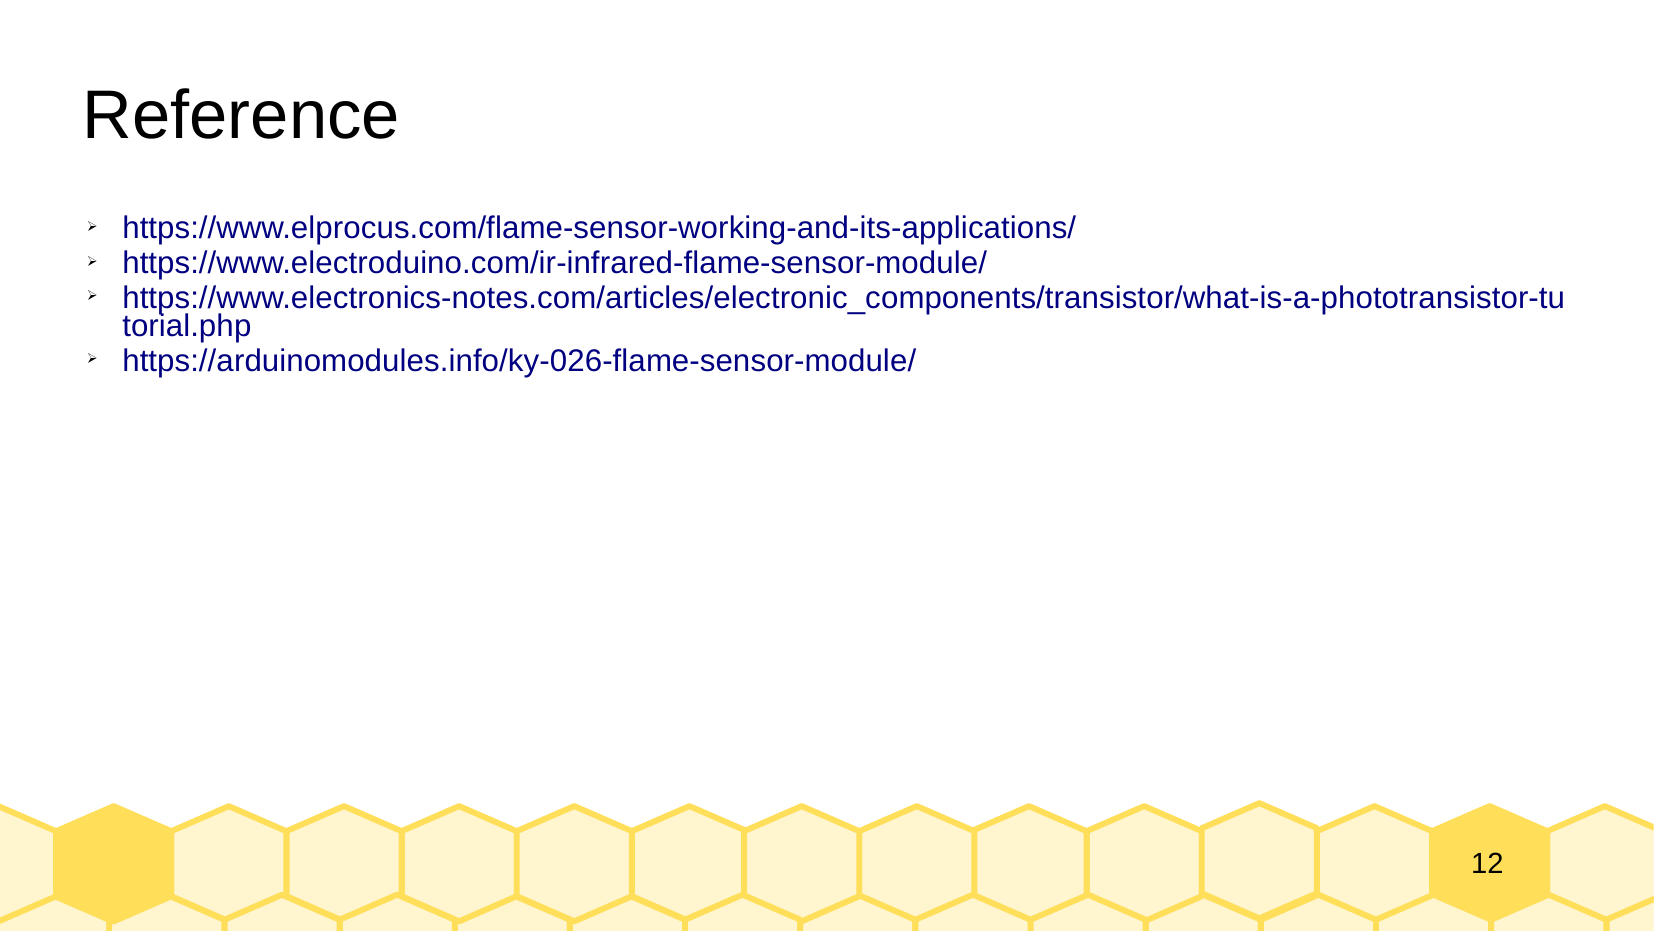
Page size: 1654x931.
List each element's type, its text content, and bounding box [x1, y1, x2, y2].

subtitle https://www.elprocus.com/flame-sensor-working-and-its-applications/ https://www.electroduino.com/ir-infrared-flame-sensor-module/ https://www.electronics-notes.com/articles/electronic_components/transistor/what-is-a-phototransistor-tutorial.php https://arduinomodules.info/ky-026-flame-sensor-module/ [86, 210, 1576, 751]
title Reference [82, 37, 1571, 193]
